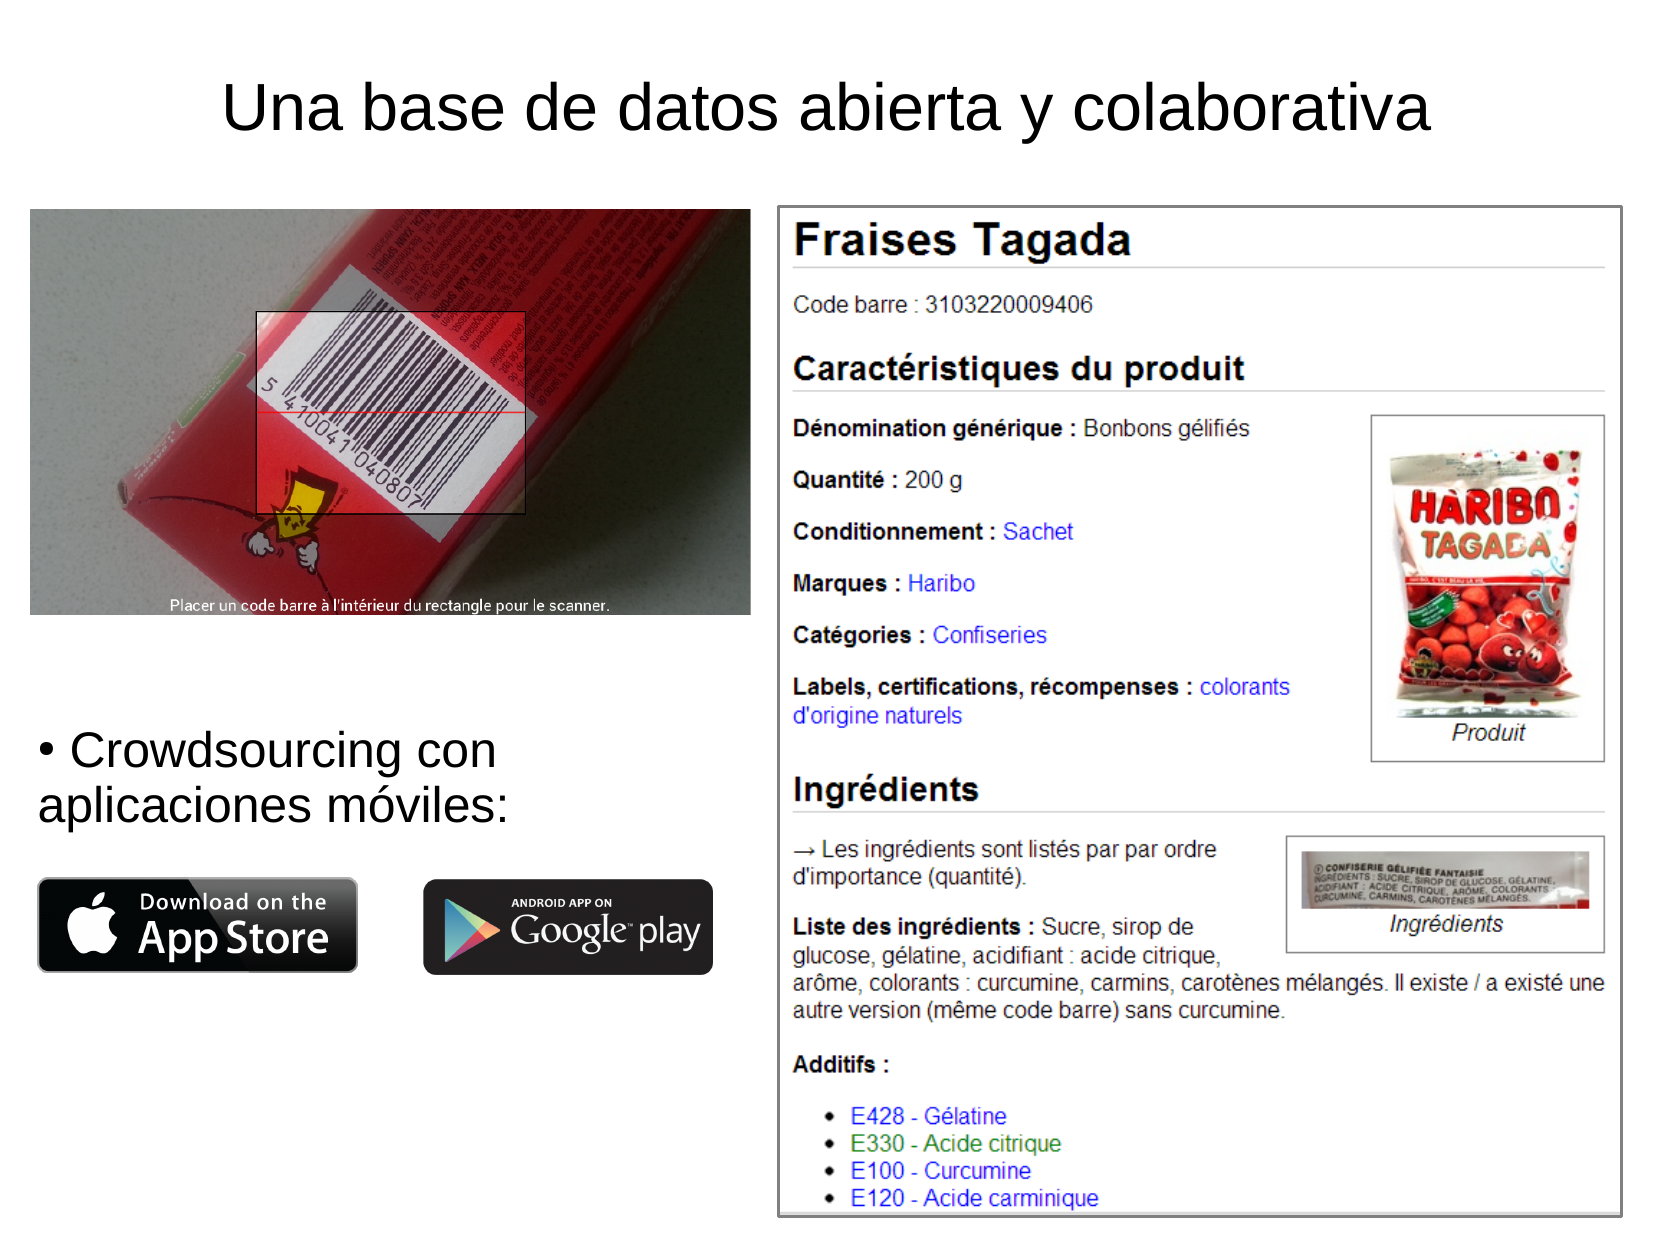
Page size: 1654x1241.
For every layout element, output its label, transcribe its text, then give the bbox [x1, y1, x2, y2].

picture [780, 208, 1621, 1216]
title Una base de datos abierta y colaborativa [82, 49, 1571, 166]
picture [30, 209, 751, 616]
picture [37, 877, 358, 973]
subtitle Crowdsourcing con aplicaciones móviles: [37, 616, 736, 1171]
picture [423, 879, 713, 976]
